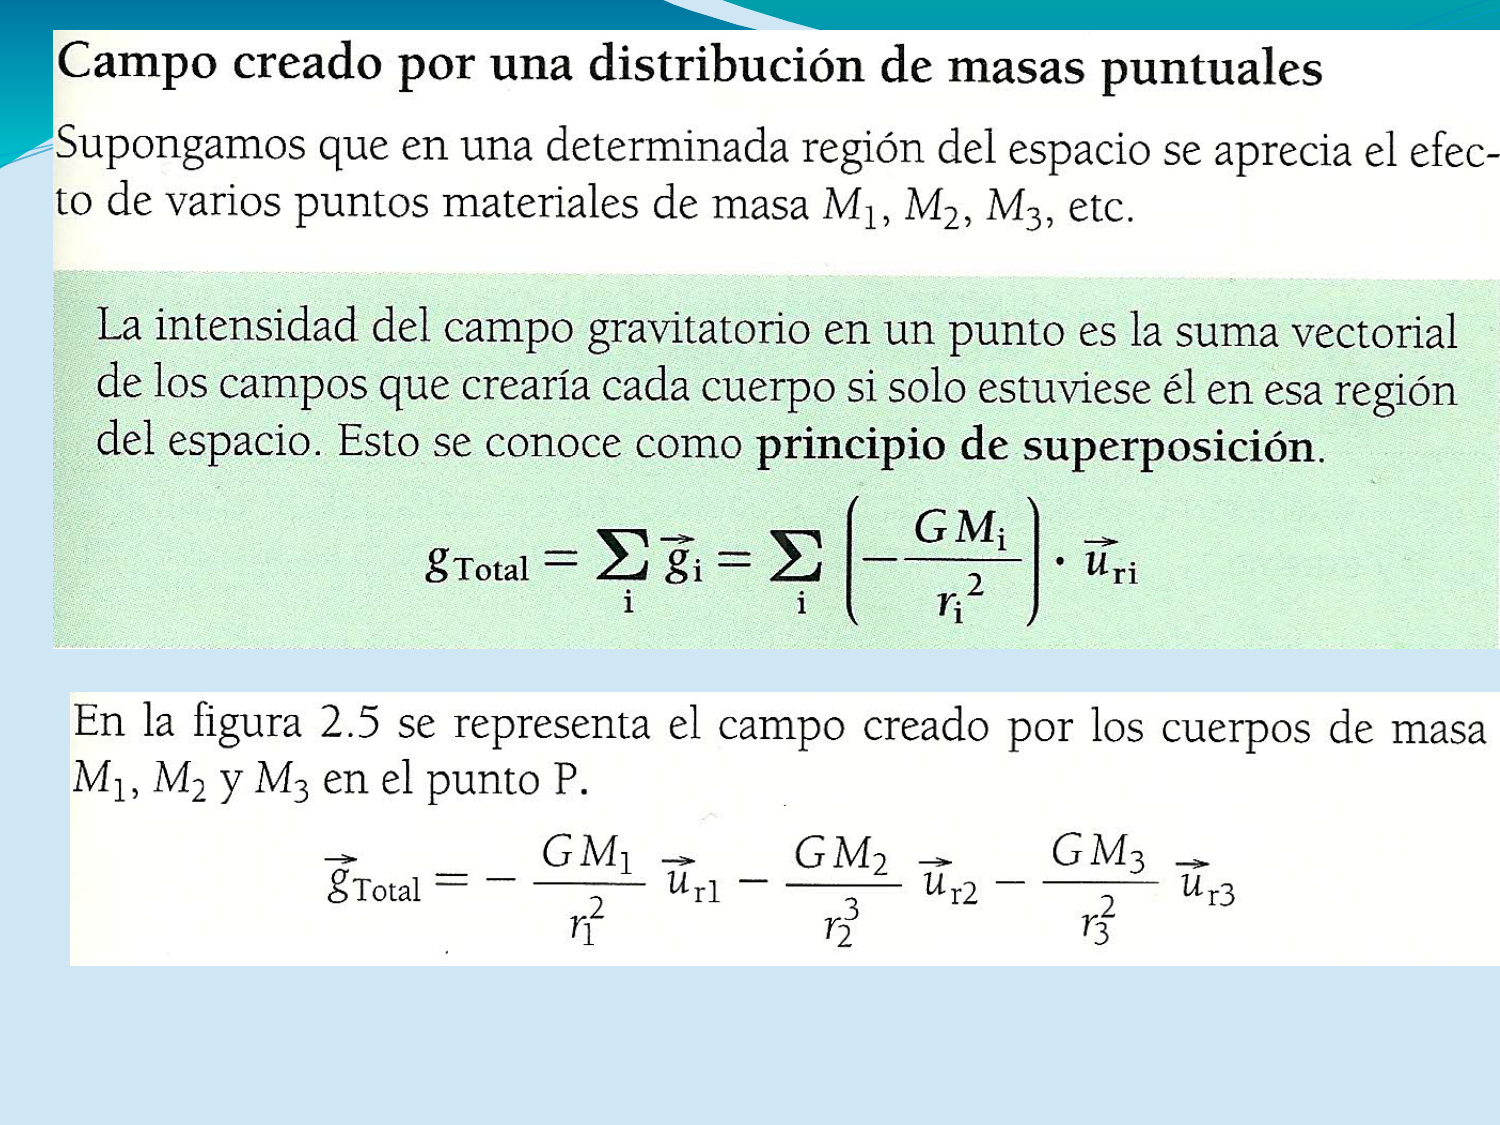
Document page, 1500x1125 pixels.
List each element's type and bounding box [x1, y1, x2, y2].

picture [70, 692, 1500, 966]
picture [53, 29, 1500, 649]
